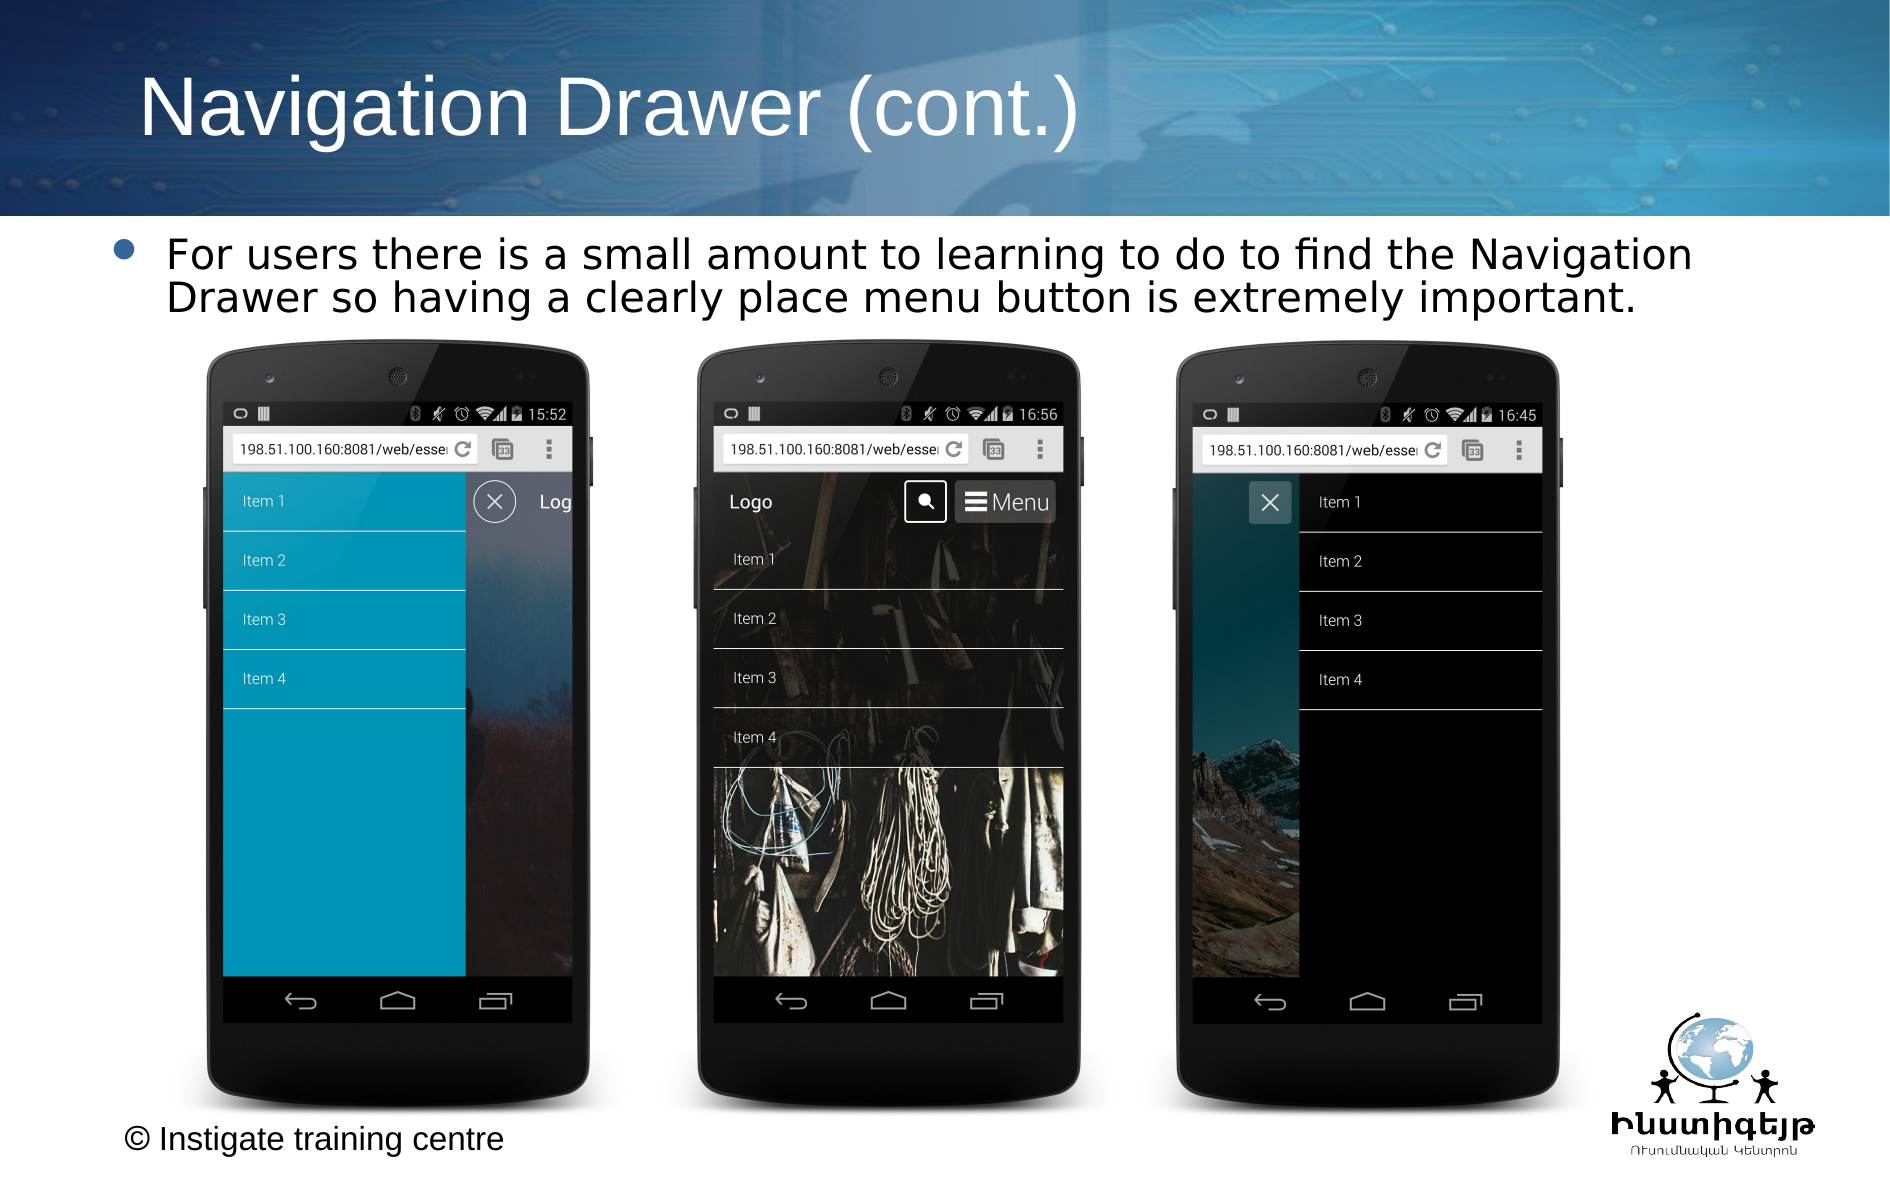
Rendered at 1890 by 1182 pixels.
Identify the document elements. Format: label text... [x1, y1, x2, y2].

picture [1139, 339, 1596, 1118]
picture [1612, 1012, 1815, 1157]
picture [660, 338, 1117, 1117]
list Responsive web design patterns are quickly evolving, but there are a handful of established patterns that work well across the desktop and mobile devices. Most layouts used by responsive web pages can be categorized into one of five patterns: Mostly fluid Column drop Layout shifter Tiny tweaks Off canvas [138, 158, 1801, 163]
list For users there is a small amount to learning to do to find the Navigation Drawer so having a clearly place menu button is extremely important. [110, 235, 1801, 246]
picture [0, 0, 1890, 216]
picture [170, 338, 626, 1117]
